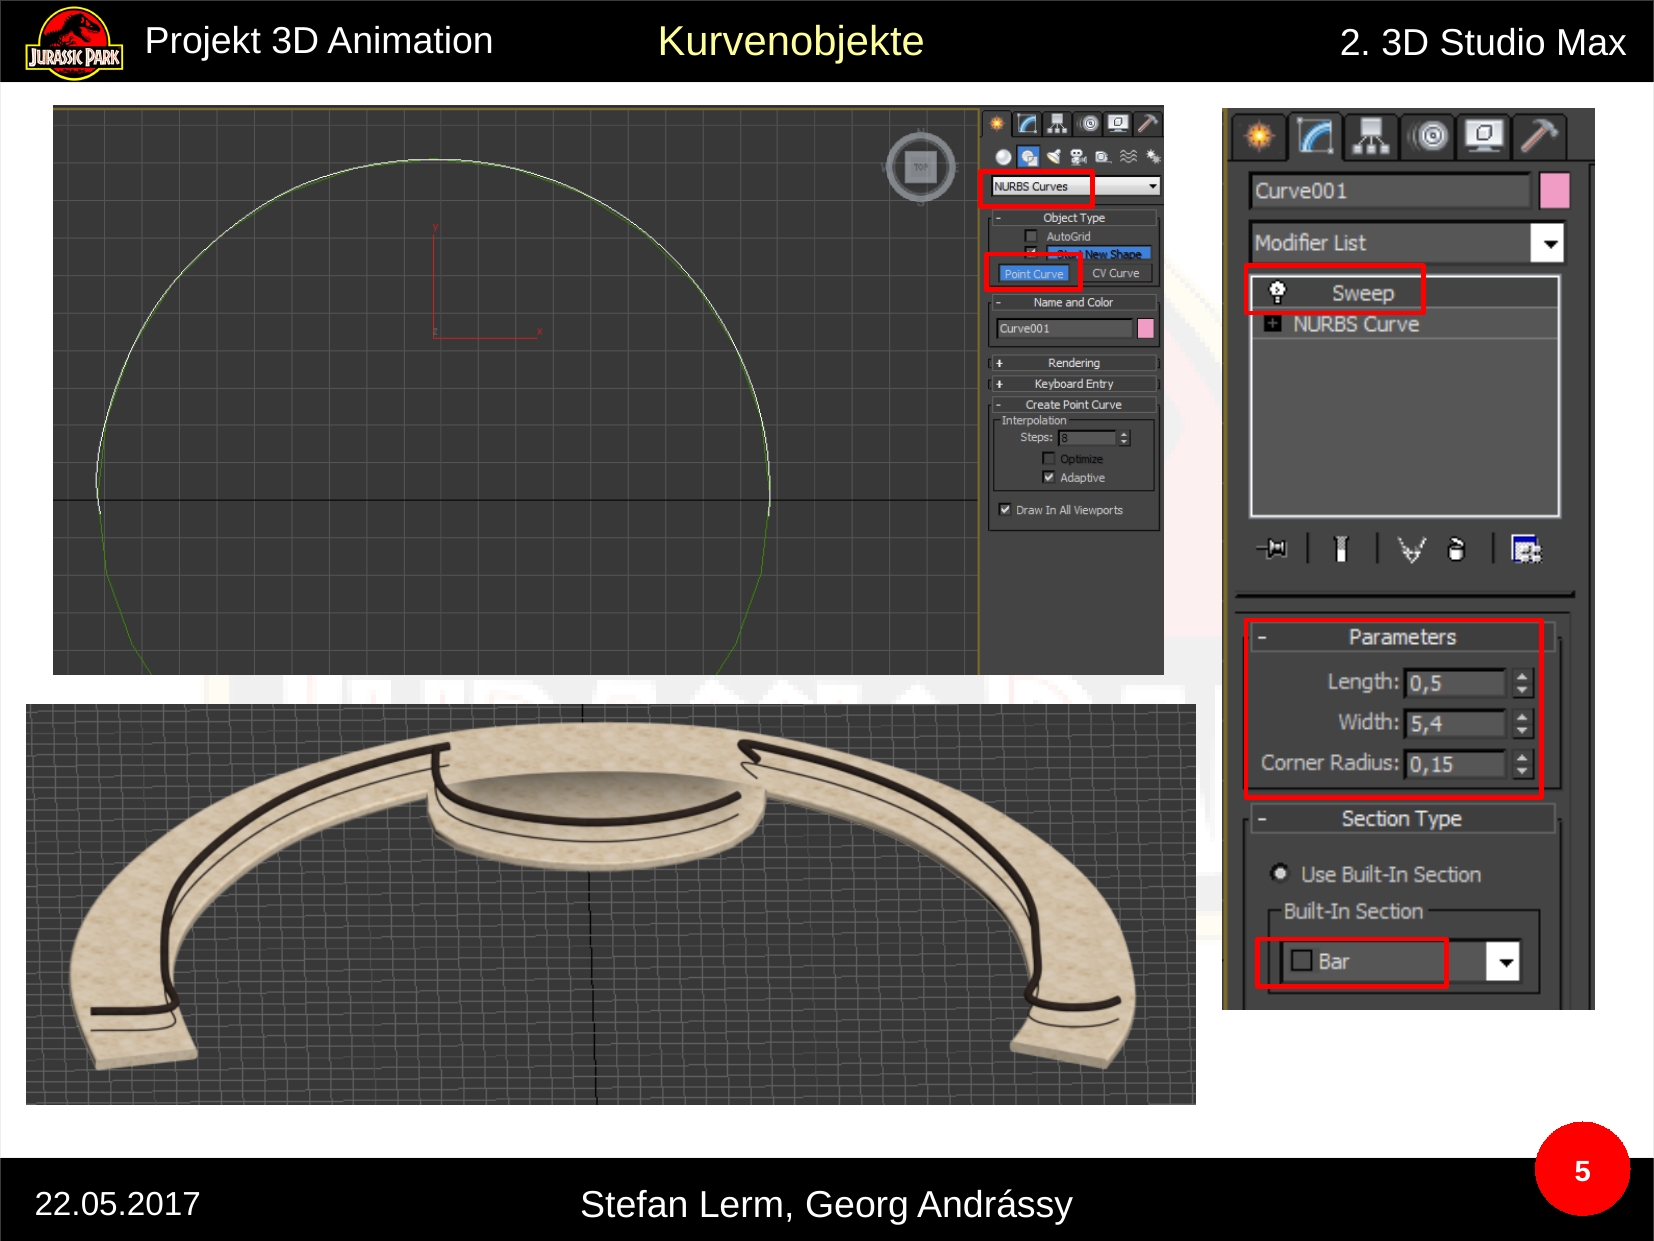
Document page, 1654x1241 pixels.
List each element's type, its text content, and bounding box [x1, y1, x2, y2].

text_box 2. 3D Studio Max [1240, 14, 1642, 113]
picture [23, 5, 125, 82]
text_box Kurvenobjekte [555, 10, 1028, 119]
picture [53, 105, 1164, 675]
picture [26, 704, 1196, 1105]
picture [1222, 108, 1595, 1010]
